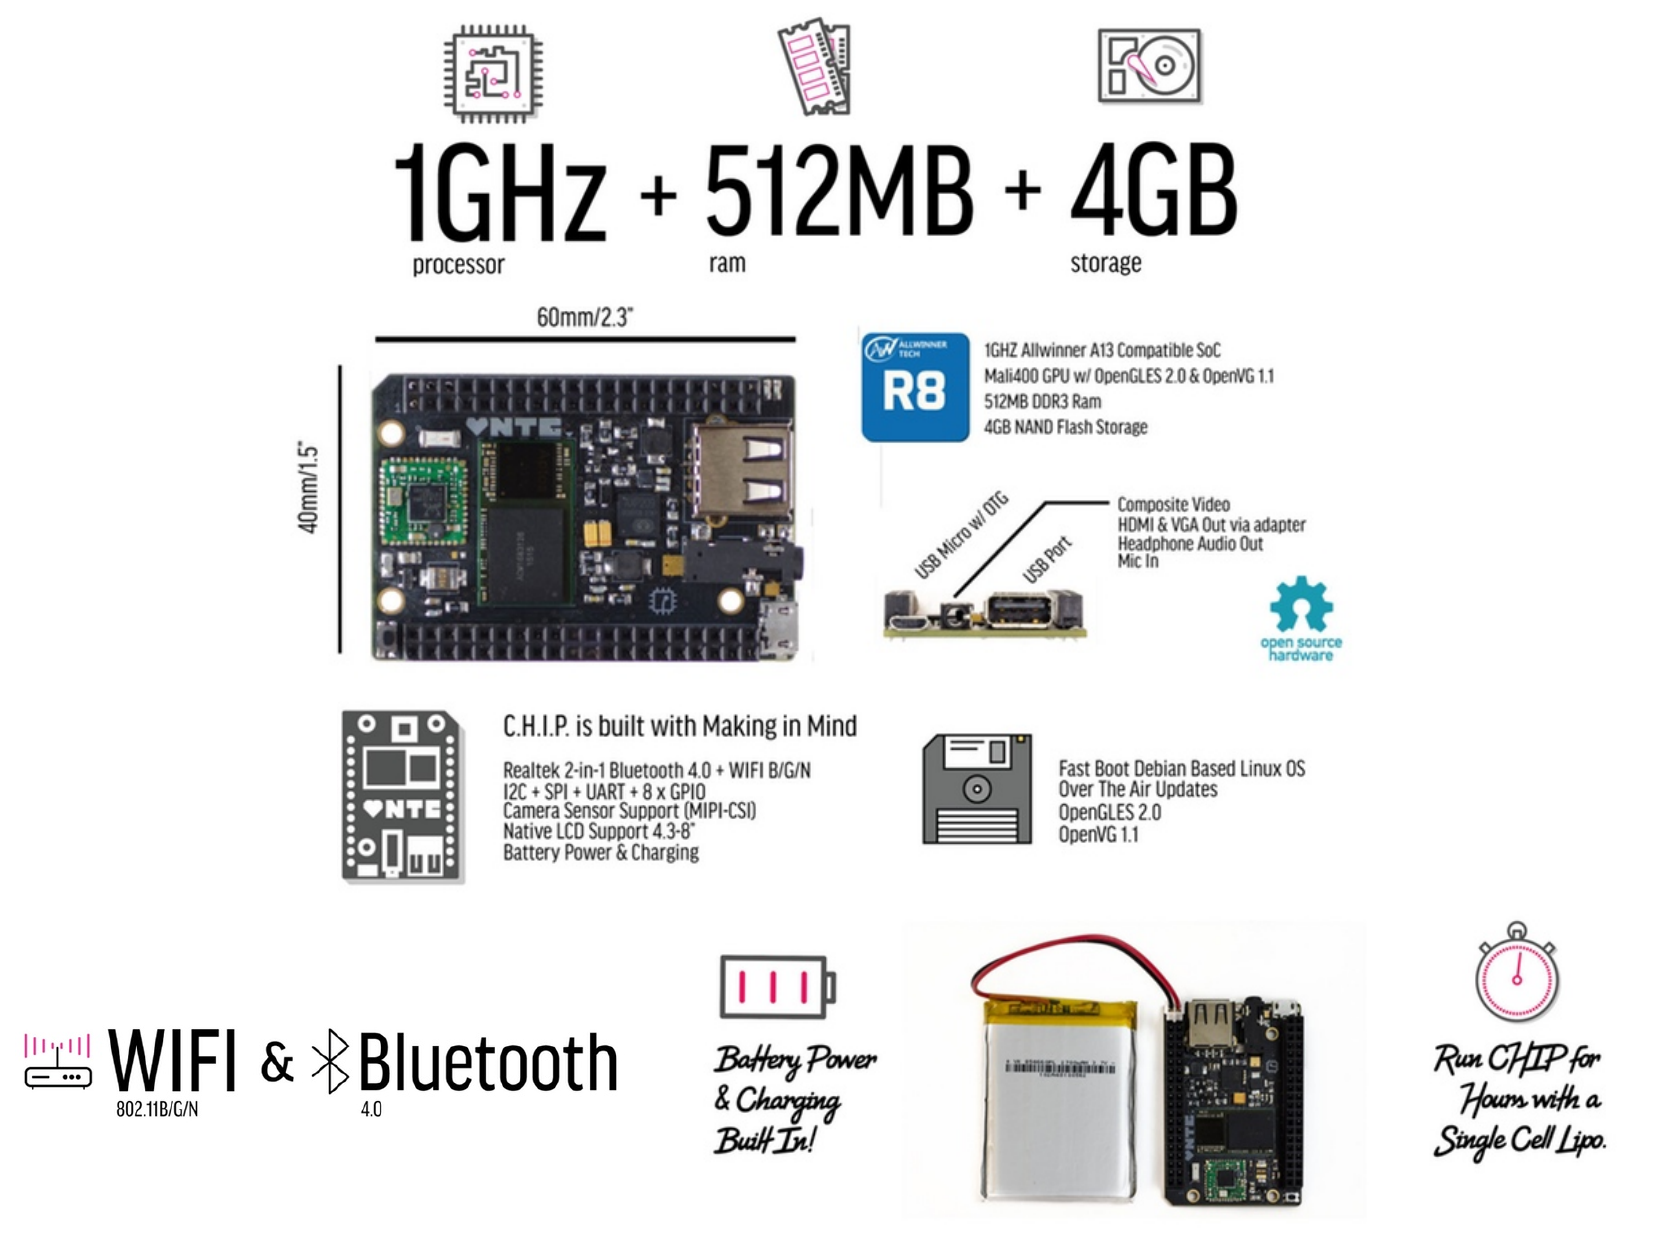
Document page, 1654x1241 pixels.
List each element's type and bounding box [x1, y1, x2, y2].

picture [337, 701, 1347, 901]
picture [693, 909, 1628, 1230]
picture [15, 974, 625, 1155]
picture [360, 12, 1276, 283]
picture [278, 294, 1363, 685]
